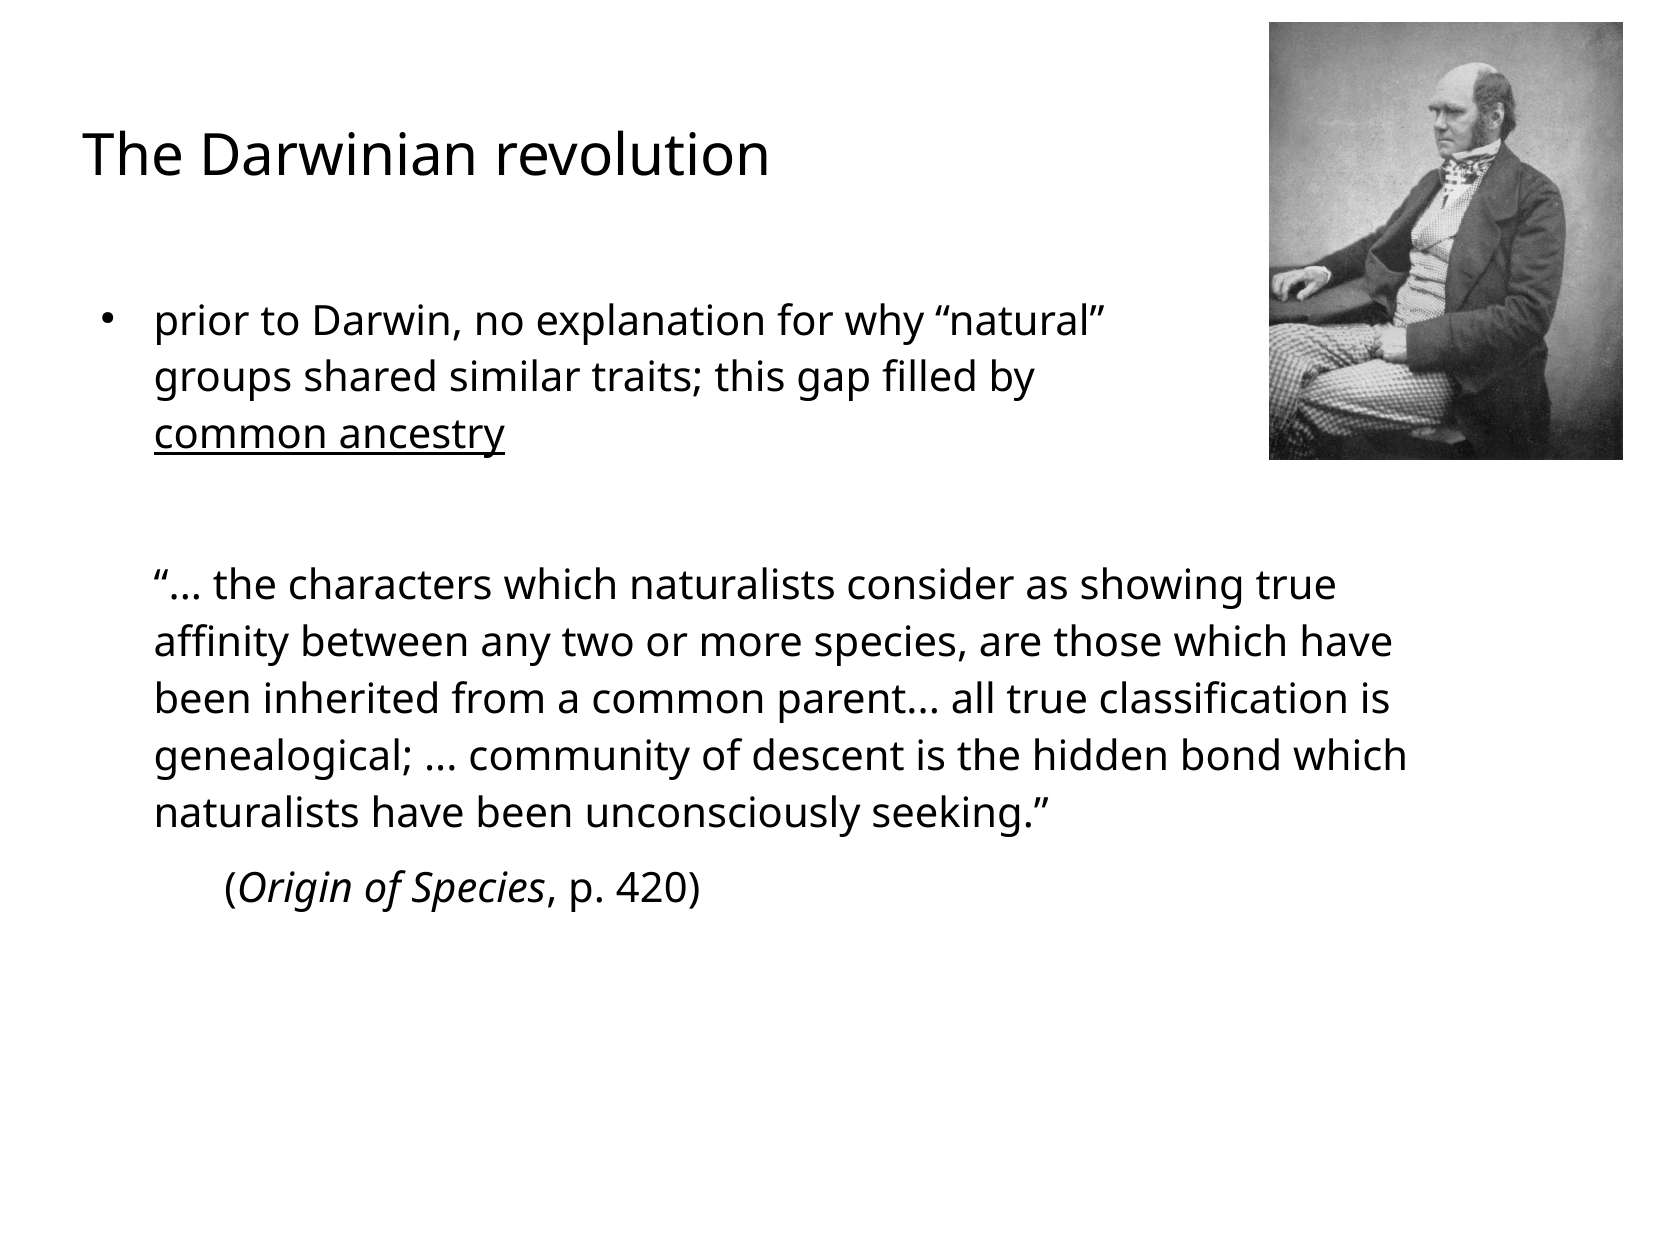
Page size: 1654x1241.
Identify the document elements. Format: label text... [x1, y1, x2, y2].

picture [1269, 22, 1623, 460]
title The Darwinian revolution [82, 56, 1269, 250]
list prior to Darwin, no explanation for why “natural” groups shared similar traits; this gap filled by common ancestry “... the characters which naturalists consider as showing true affinity between any two or more species, are those which have been inherited from a common parent... all true classification is genealogical; ... community of descent is the hidden bond which naturalists have been unconsciously seeking.” (Origin of Species, p. 420) [82, 290, 1571, 1109]
